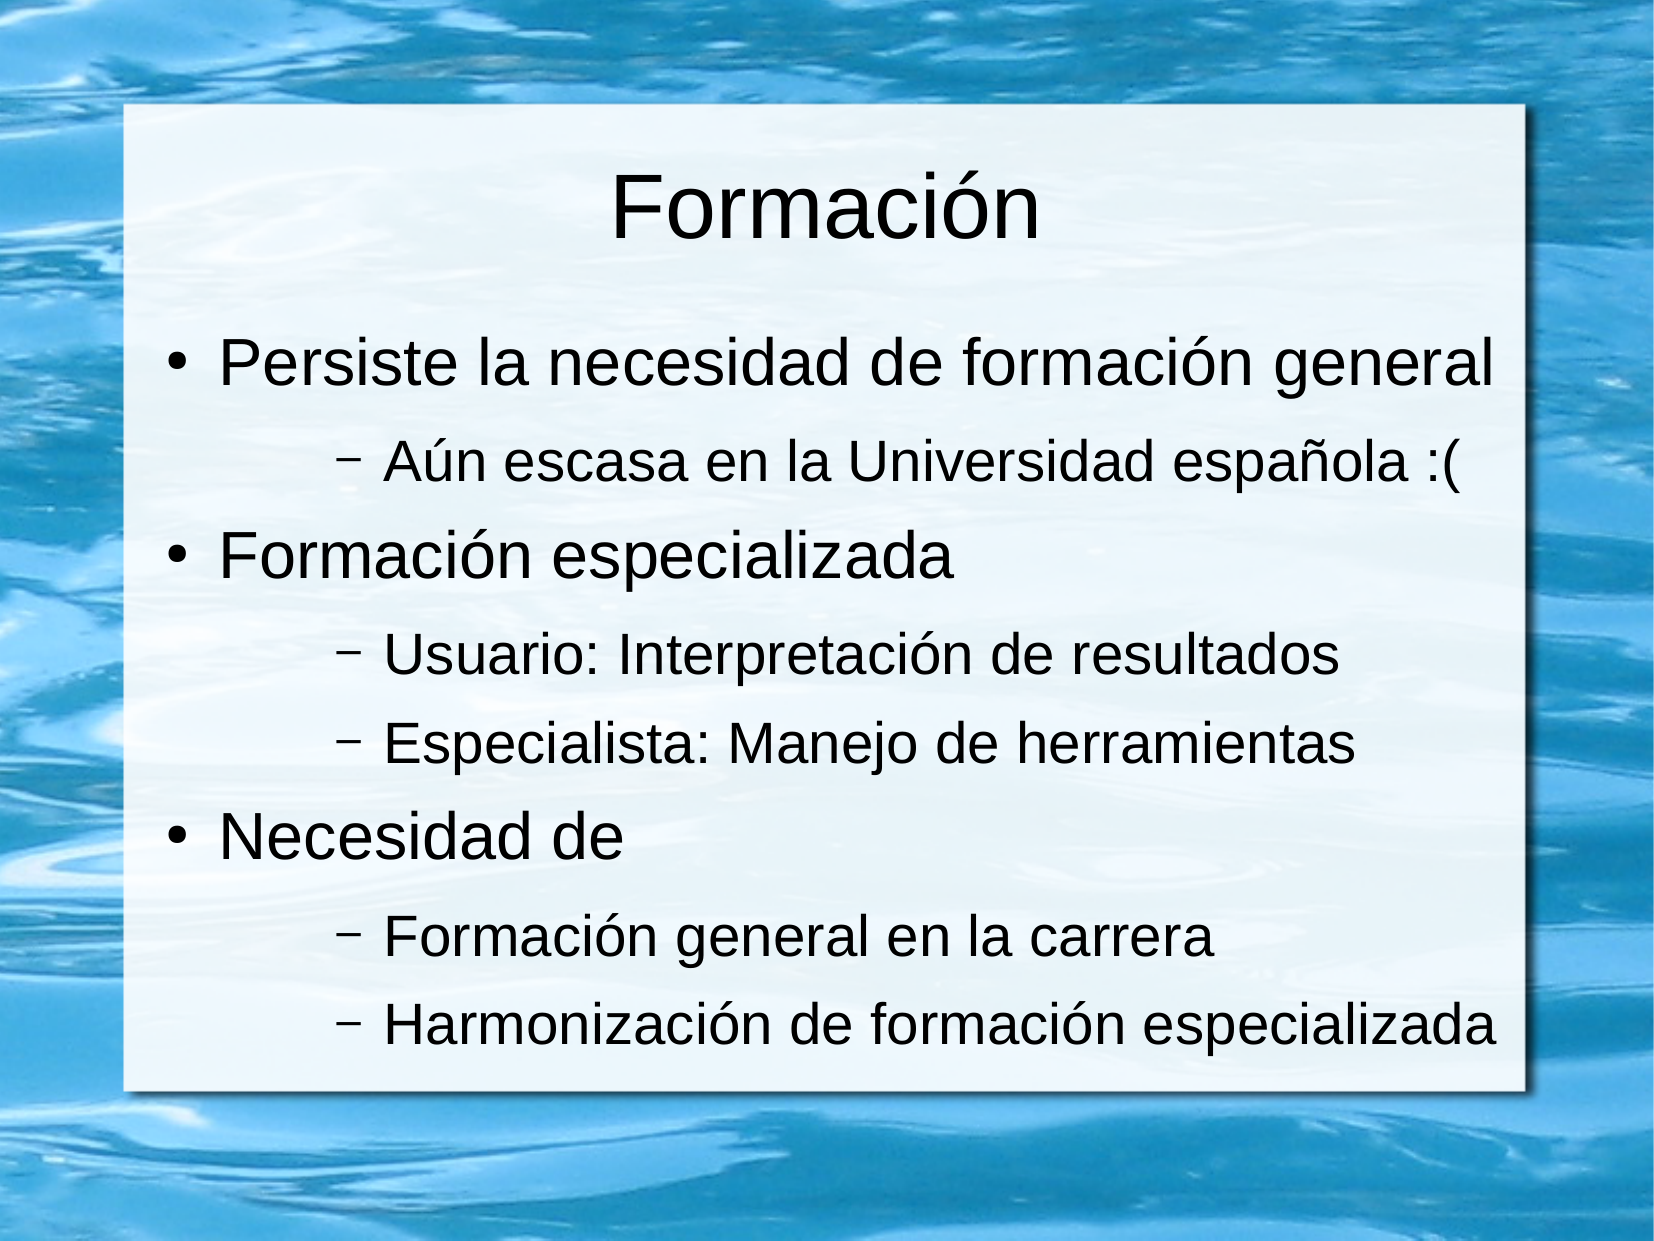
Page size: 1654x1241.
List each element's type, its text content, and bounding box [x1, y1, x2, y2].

title Formación [147, 125, 1506, 288]
picture [0, 0, 1654, 1241]
list Persiste la necesidad de formación general Aún escasa en la Universidad española :( Formación especializada Usuario: Interpretación de resultados Especialista: Manejo de herramientas Necesidad de Formación general en la carrera Harmonización de formación especializada [147, 324, 1506, 1129]
